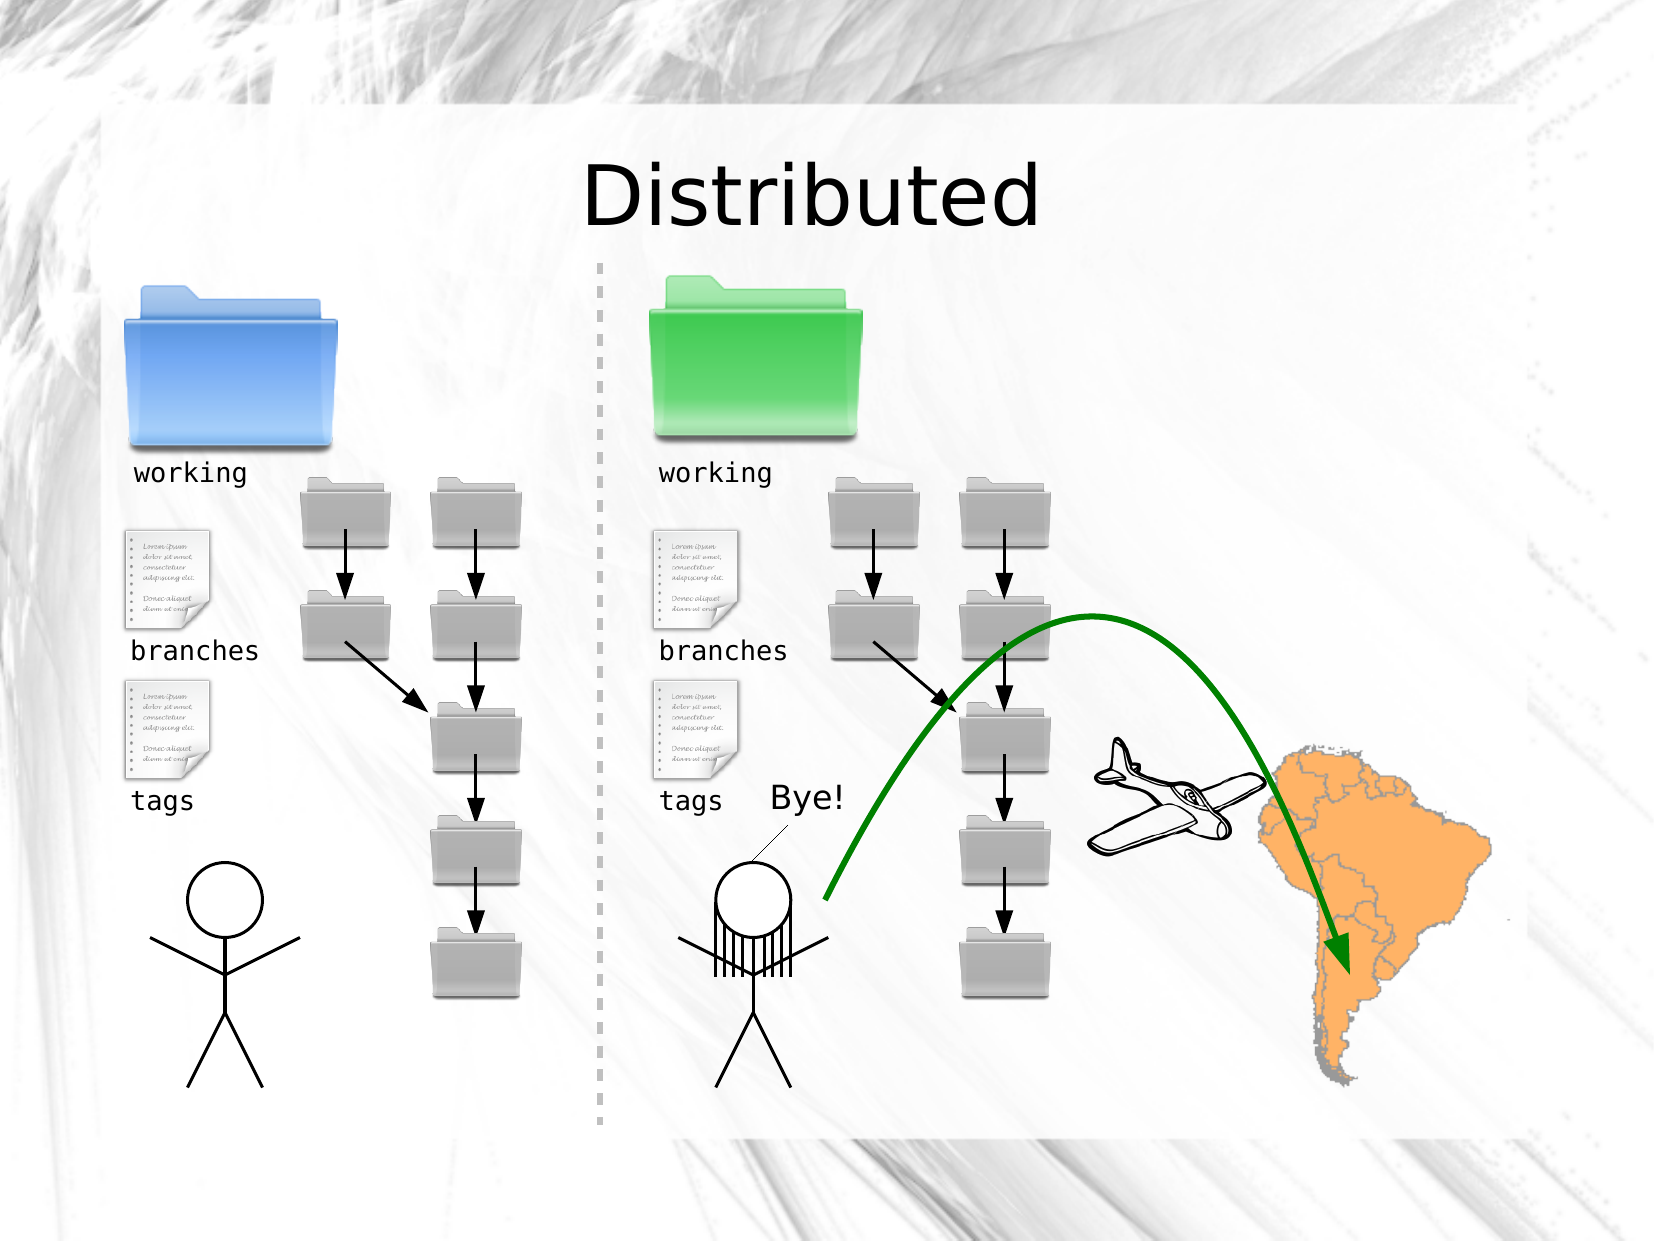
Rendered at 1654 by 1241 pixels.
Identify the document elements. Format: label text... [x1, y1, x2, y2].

text_box [715, 862, 791, 938]
title Distributed [118, 112, 1506, 281]
text_box branches [115, 627, 276, 676]
text_box tags [115, 777, 273, 826]
text_box tags [643, 777, 754, 826]
picture [0, 0, 1654, 1241]
text_box working [644, 450, 788, 497]
text_box branches [643, 627, 804, 676]
text_box working [119, 450, 263, 497]
text_box Bye! [754, 771, 861, 826]
